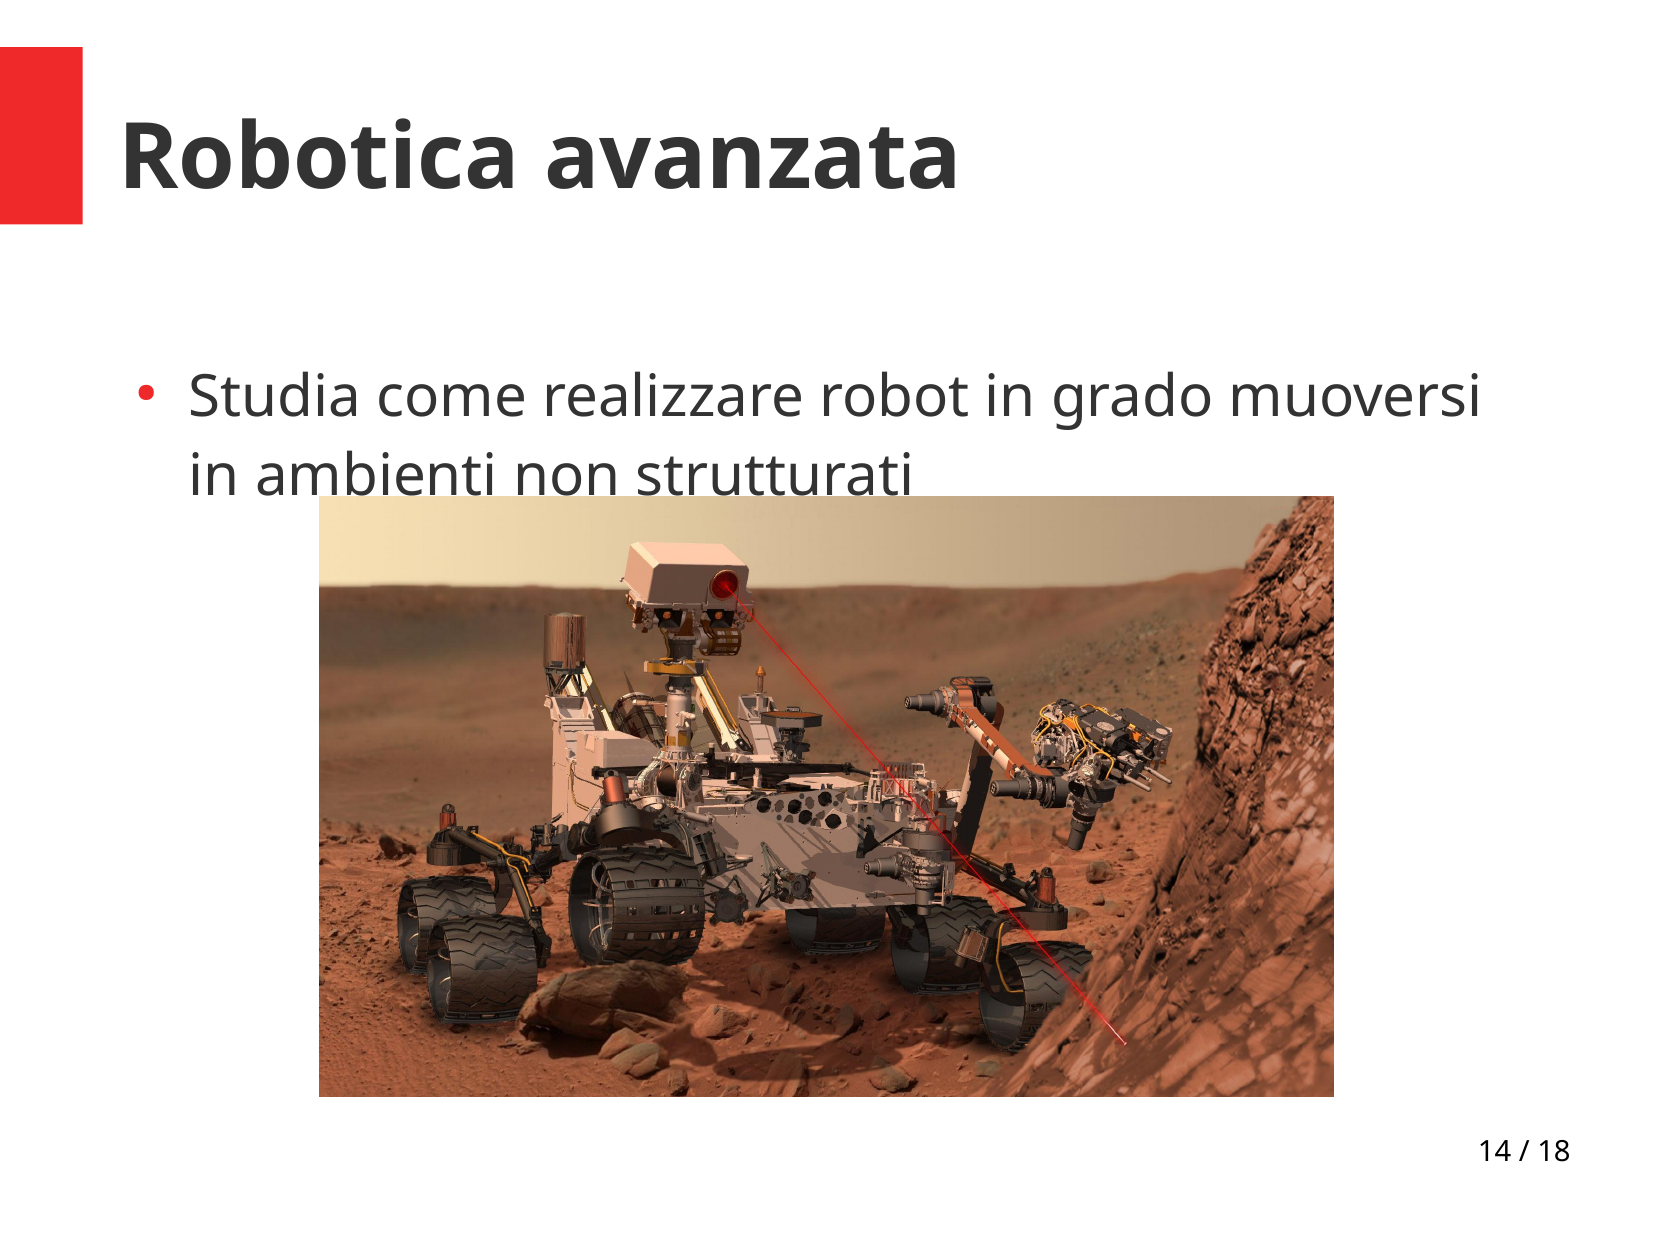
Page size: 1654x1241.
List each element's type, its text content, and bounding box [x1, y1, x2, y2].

title Robotica avanzata [118, 49, 1571, 257]
picture [319, 496, 1334, 1097]
list Studia come realizzare robot in grado muoversi in ambienti non strutturati [118, 354, 1536, 1074]
